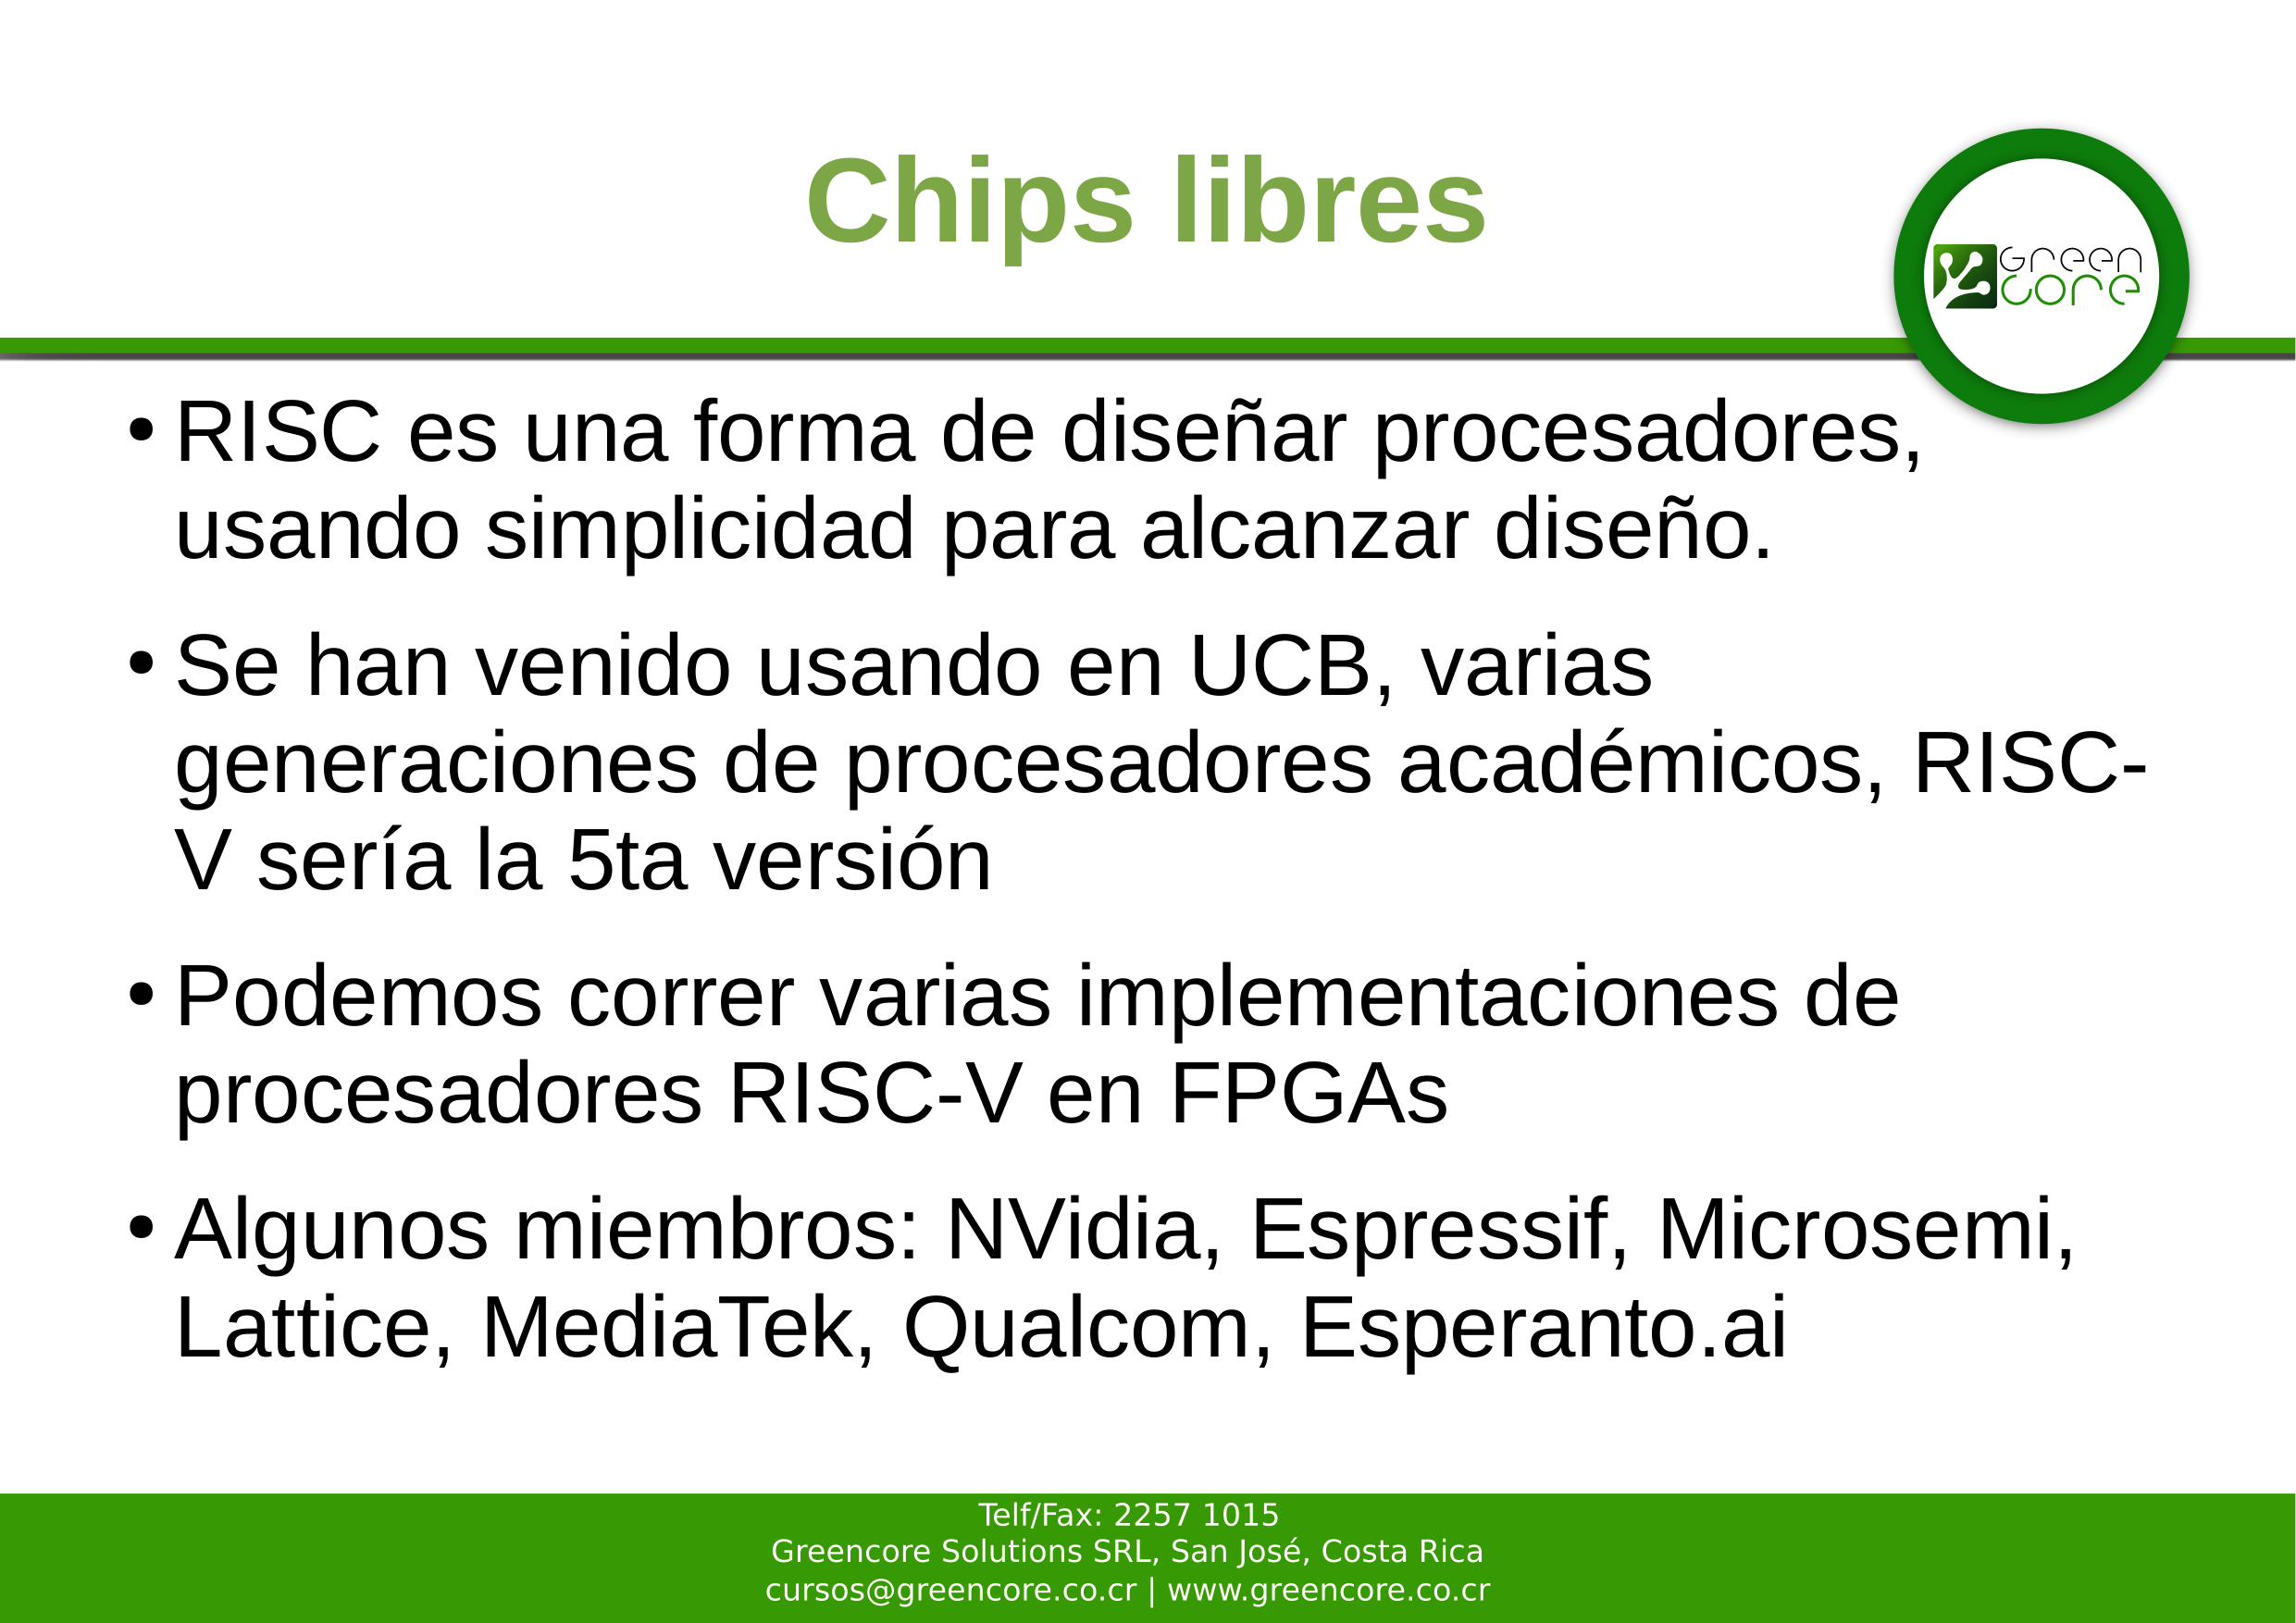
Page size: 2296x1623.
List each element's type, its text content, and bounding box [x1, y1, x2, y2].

list RISC es una forma de diseñar procesadores, usando simplicidad para alcanzar diseño. Se han venido usando en UCB, varias generaciones de procesadores académicos, RISC-V sería la 5ta versión Podemos correr varias implementaciones de procesadores RISC-V en FPGAs Algunos miembros: NVidia, Espressif, Microsemi, Lattice, MediaTek, Qualcom, Esperanto.ai [109, 382, 2176, 1473]
title Chips libres [115, 64, 2181, 336]
picture [0, 0, 2296, 1623]
